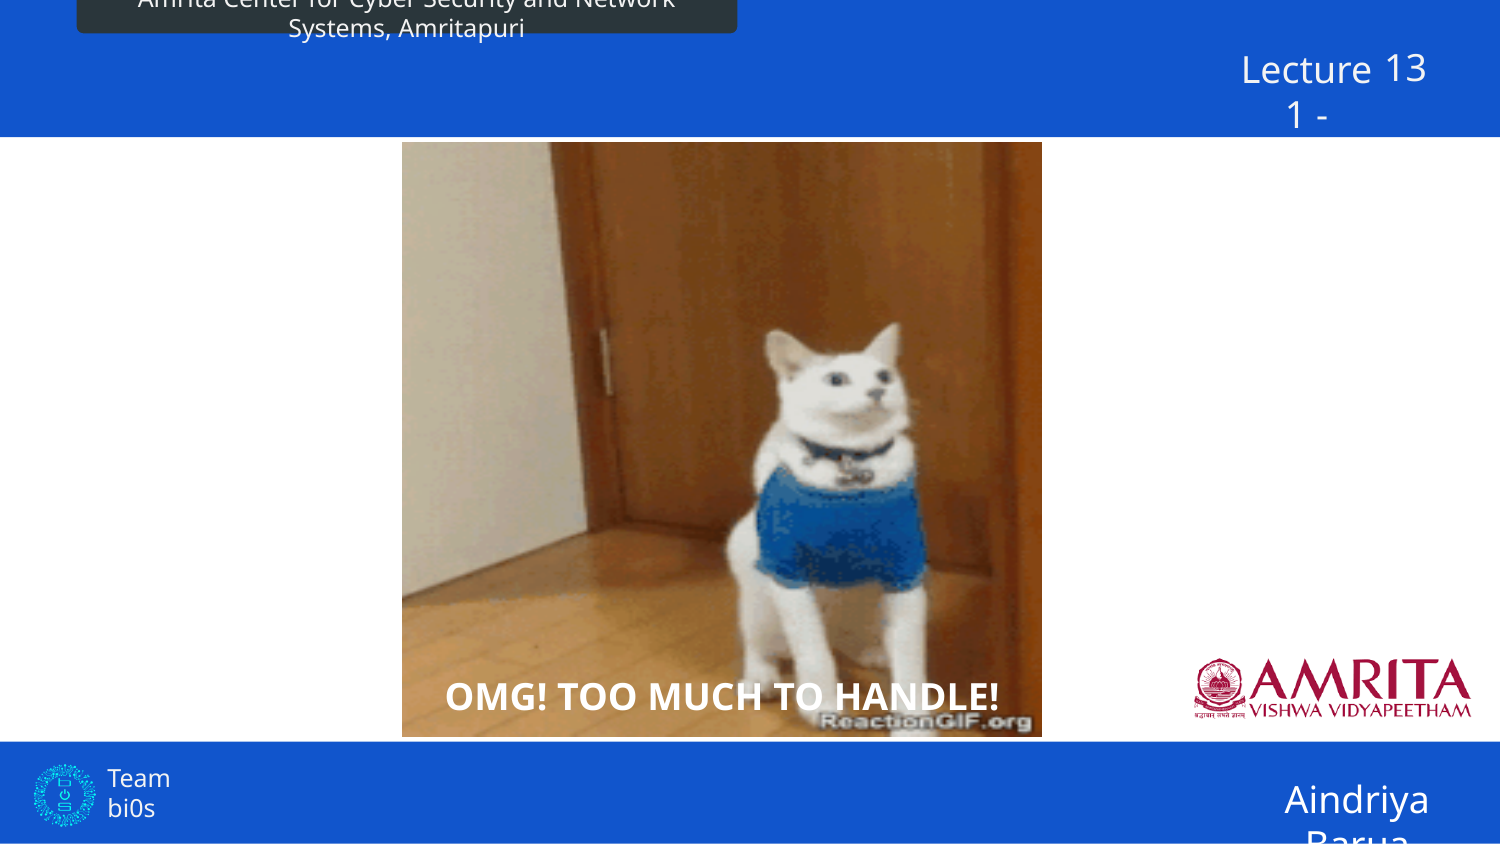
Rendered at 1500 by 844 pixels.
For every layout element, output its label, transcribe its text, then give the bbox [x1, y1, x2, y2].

text_box OMG! TOO MUCH TO HANDLE! [421, 657, 1023, 714]
slide_number <number> [1322, 42, 1489, 98]
picture [402, 142, 1042, 737]
picture [1193, 654, 1473, 724]
picture [30, 763, 99, 828]
